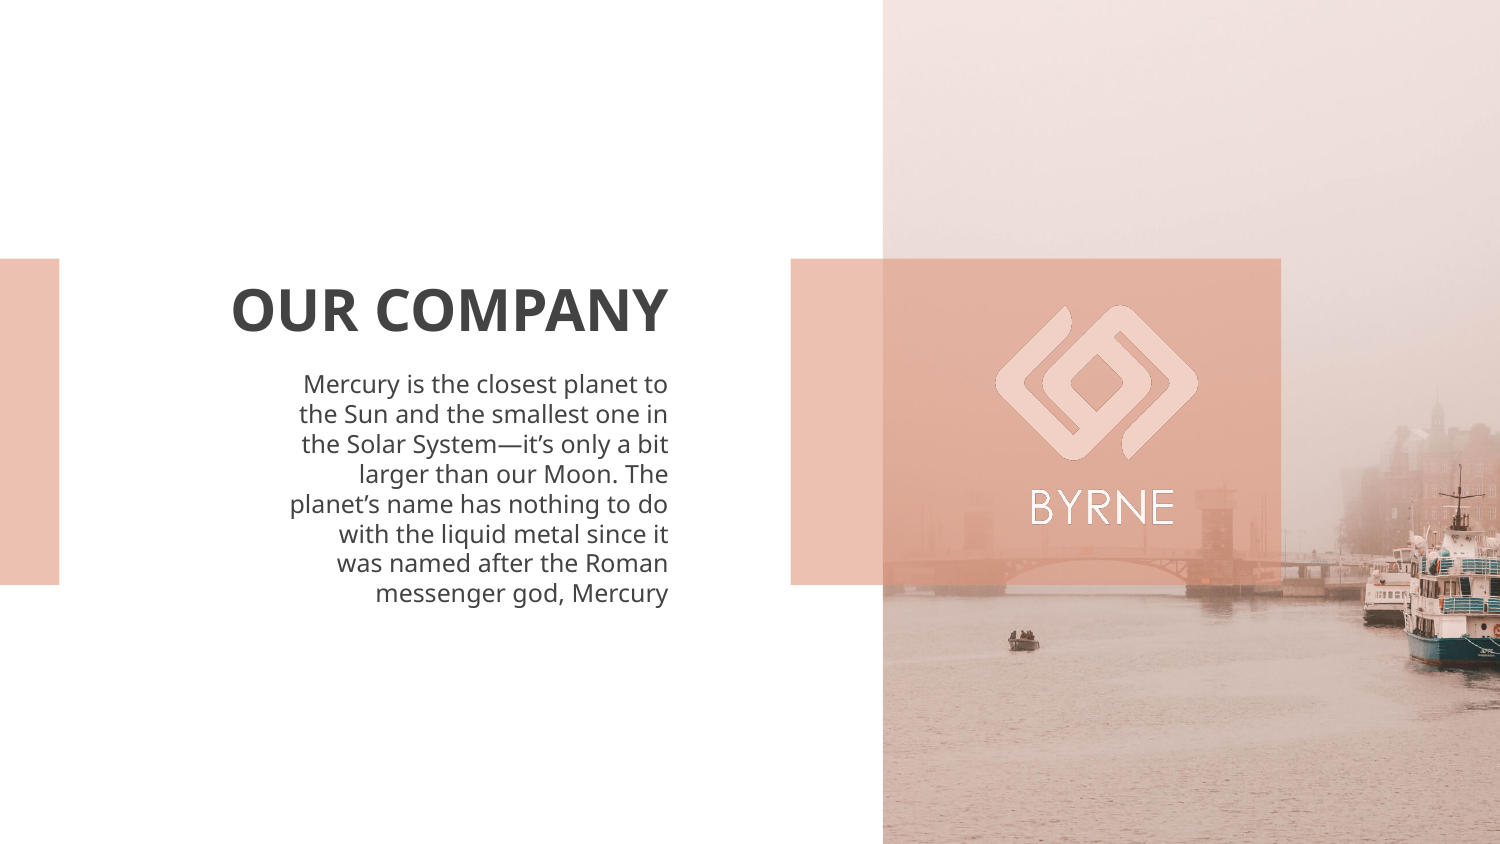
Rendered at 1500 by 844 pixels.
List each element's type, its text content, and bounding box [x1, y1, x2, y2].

title OUR COMPANY [110, 234, 685, 383]
subtitle Mercury is the closest planet to the Sun and the smallest one in the Solar System—it’s only a bit larger than our Moon. The planet’s name has nothing to do with the liquid metal since it was named after the Roman messenger god, Mercury [273, 383, 685, 546]
text_box [790, 258, 1282, 585]
picture [995, 305, 1198, 539]
picture [882, 0, 1500, 844]
text_box [0, 258, 60, 585]
